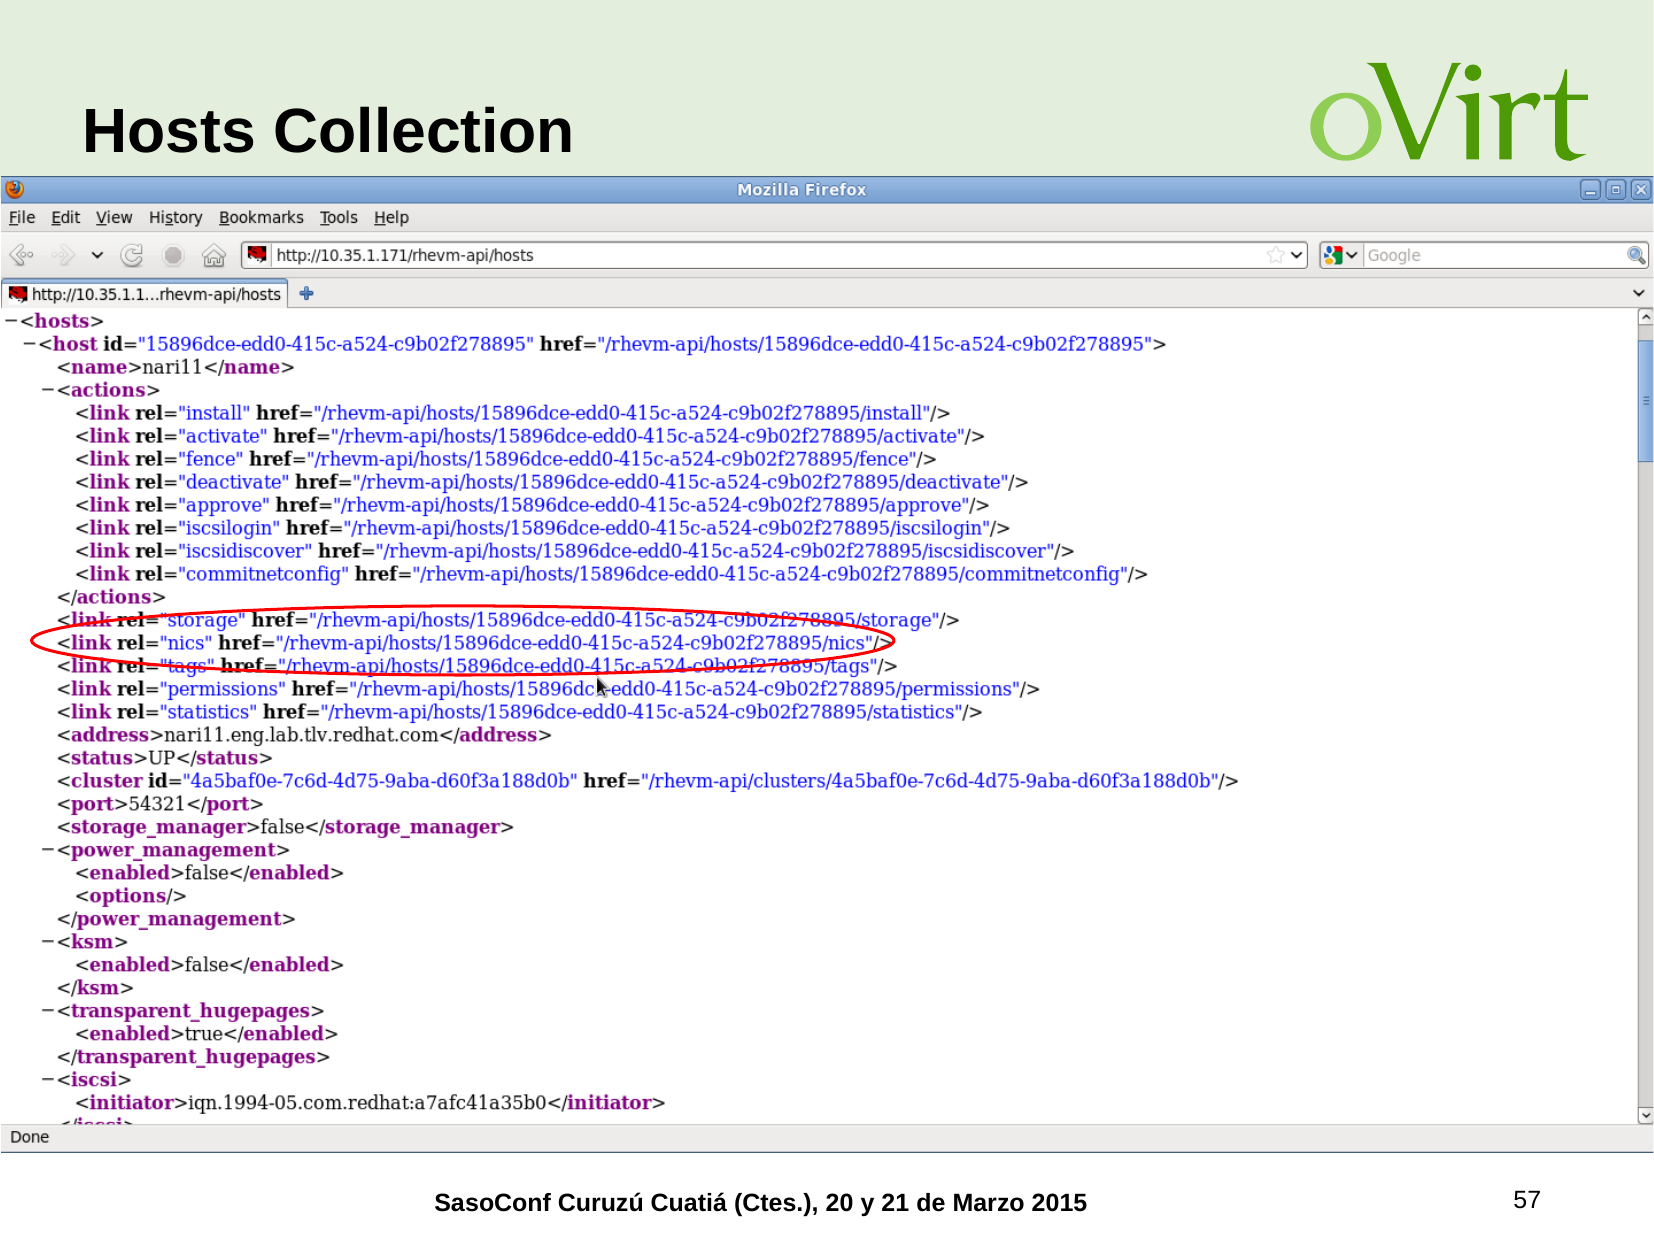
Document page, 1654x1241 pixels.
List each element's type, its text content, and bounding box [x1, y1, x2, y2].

picture [1, 176, 1654, 1153]
title Hosts Collection [82, 37, 1571, 176]
